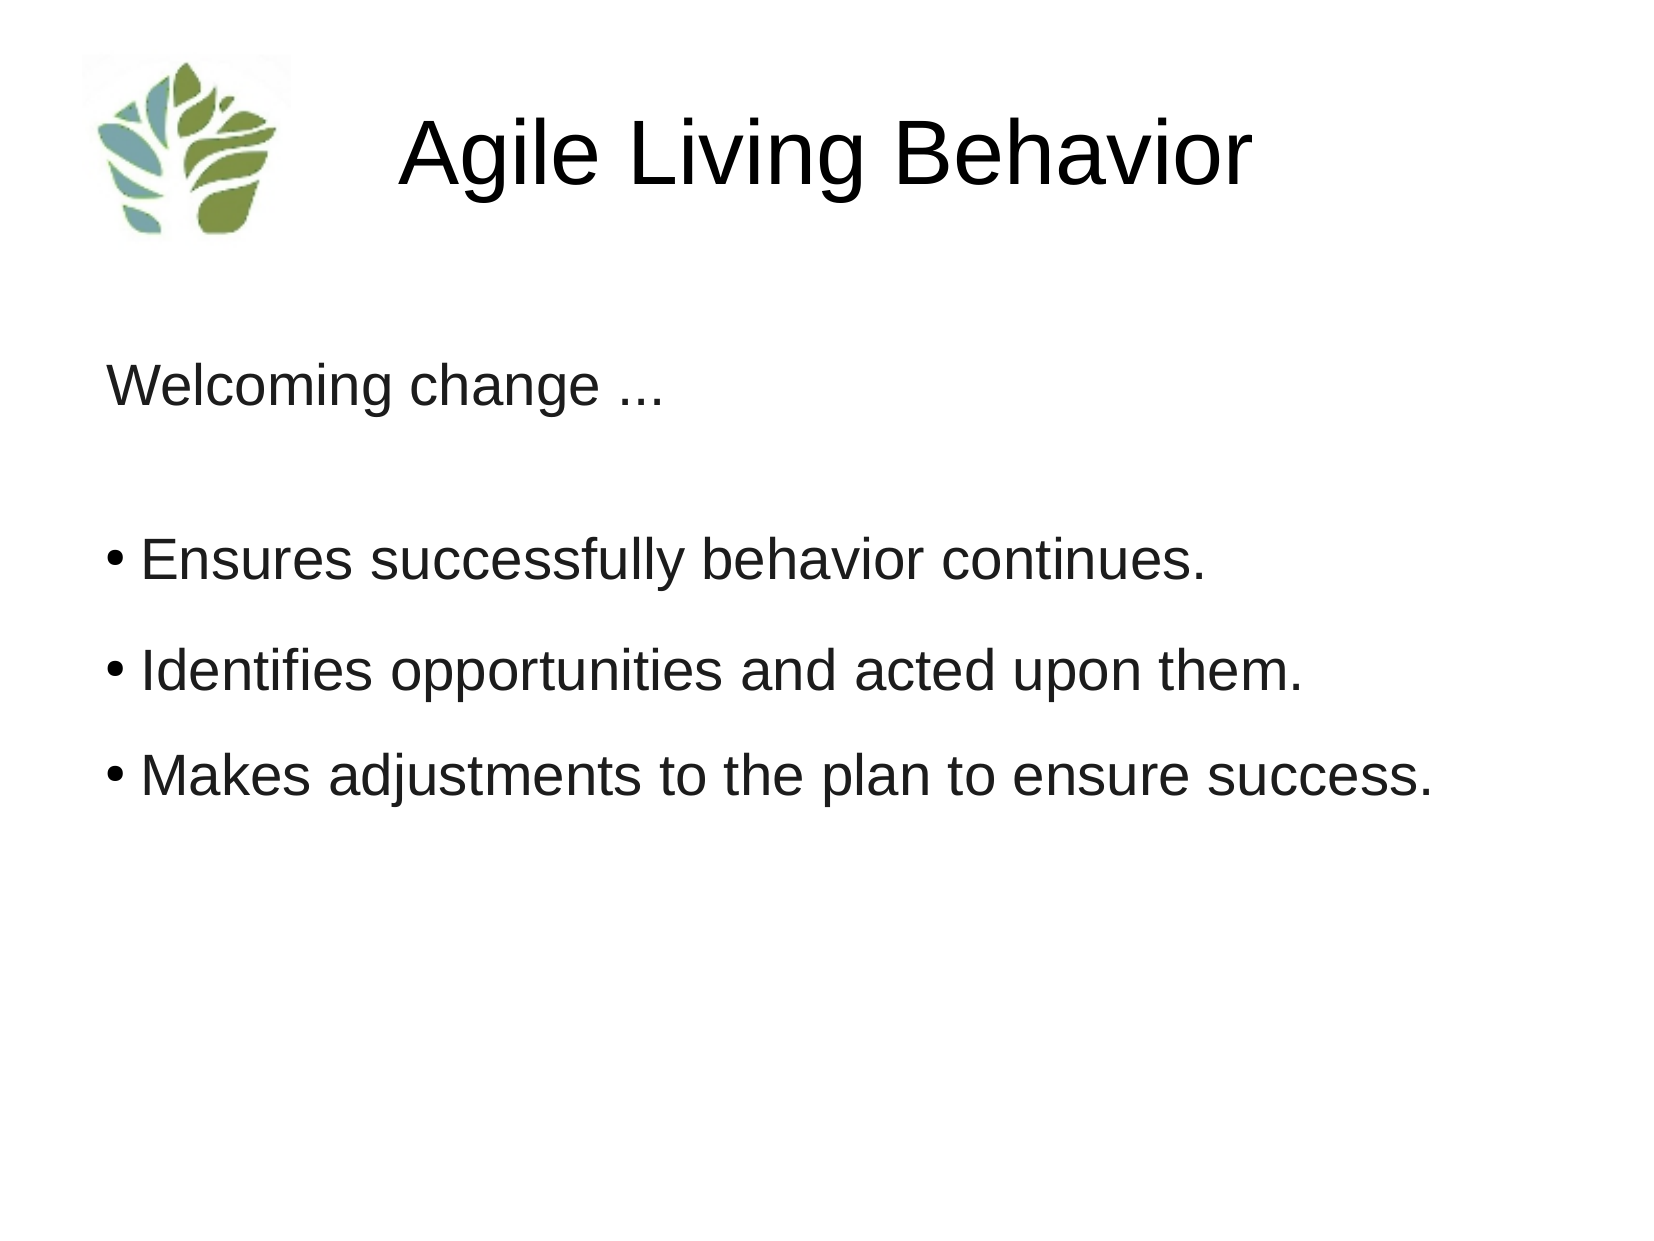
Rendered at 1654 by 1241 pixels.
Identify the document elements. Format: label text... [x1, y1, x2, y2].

title Agile Living Behavior [291, 49, 1571, 257]
text_box Ensures successfully behavior continues. [90, 519, 1546, 600]
picture [82, 49, 291, 258]
text_box Welcoming change ... [75, 345, 1531, 425]
text_box Identifies opportunities and acted upon them. [90, 630, 1546, 710]
text_box Makes adjustments to the plan to ensure success. [90, 735, 1546, 815]
